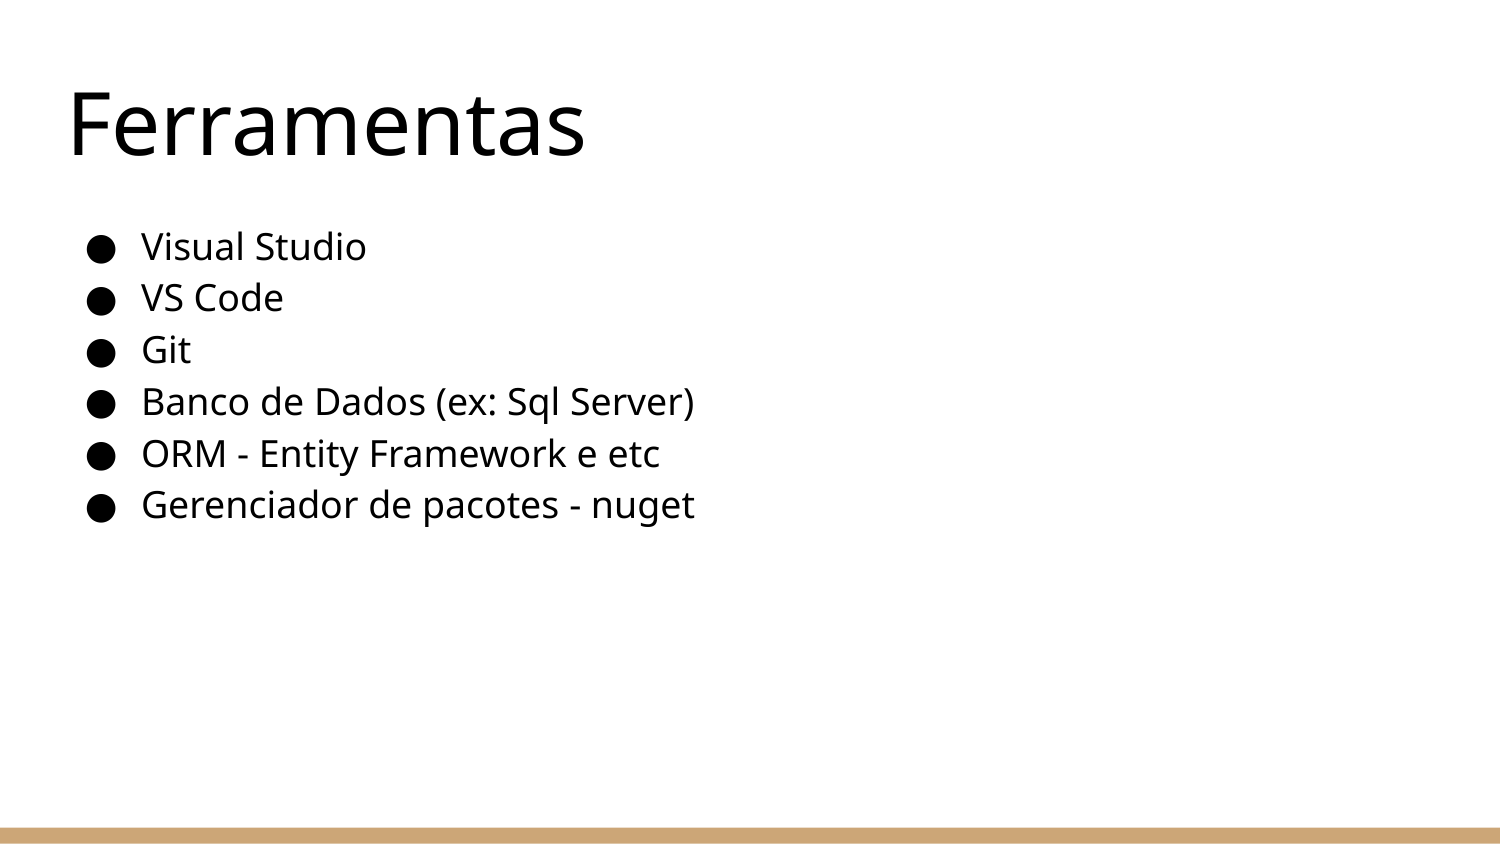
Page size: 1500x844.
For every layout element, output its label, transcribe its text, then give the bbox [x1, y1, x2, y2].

list Visual Studio VS Code Git Banco de Dados (ex: Sql Server) ORM - Entity Framework e etc Gerenciador de pacotes - nuget [51, 200, 1449, 752]
title Ferramentas [51, 51, 1449, 189]
